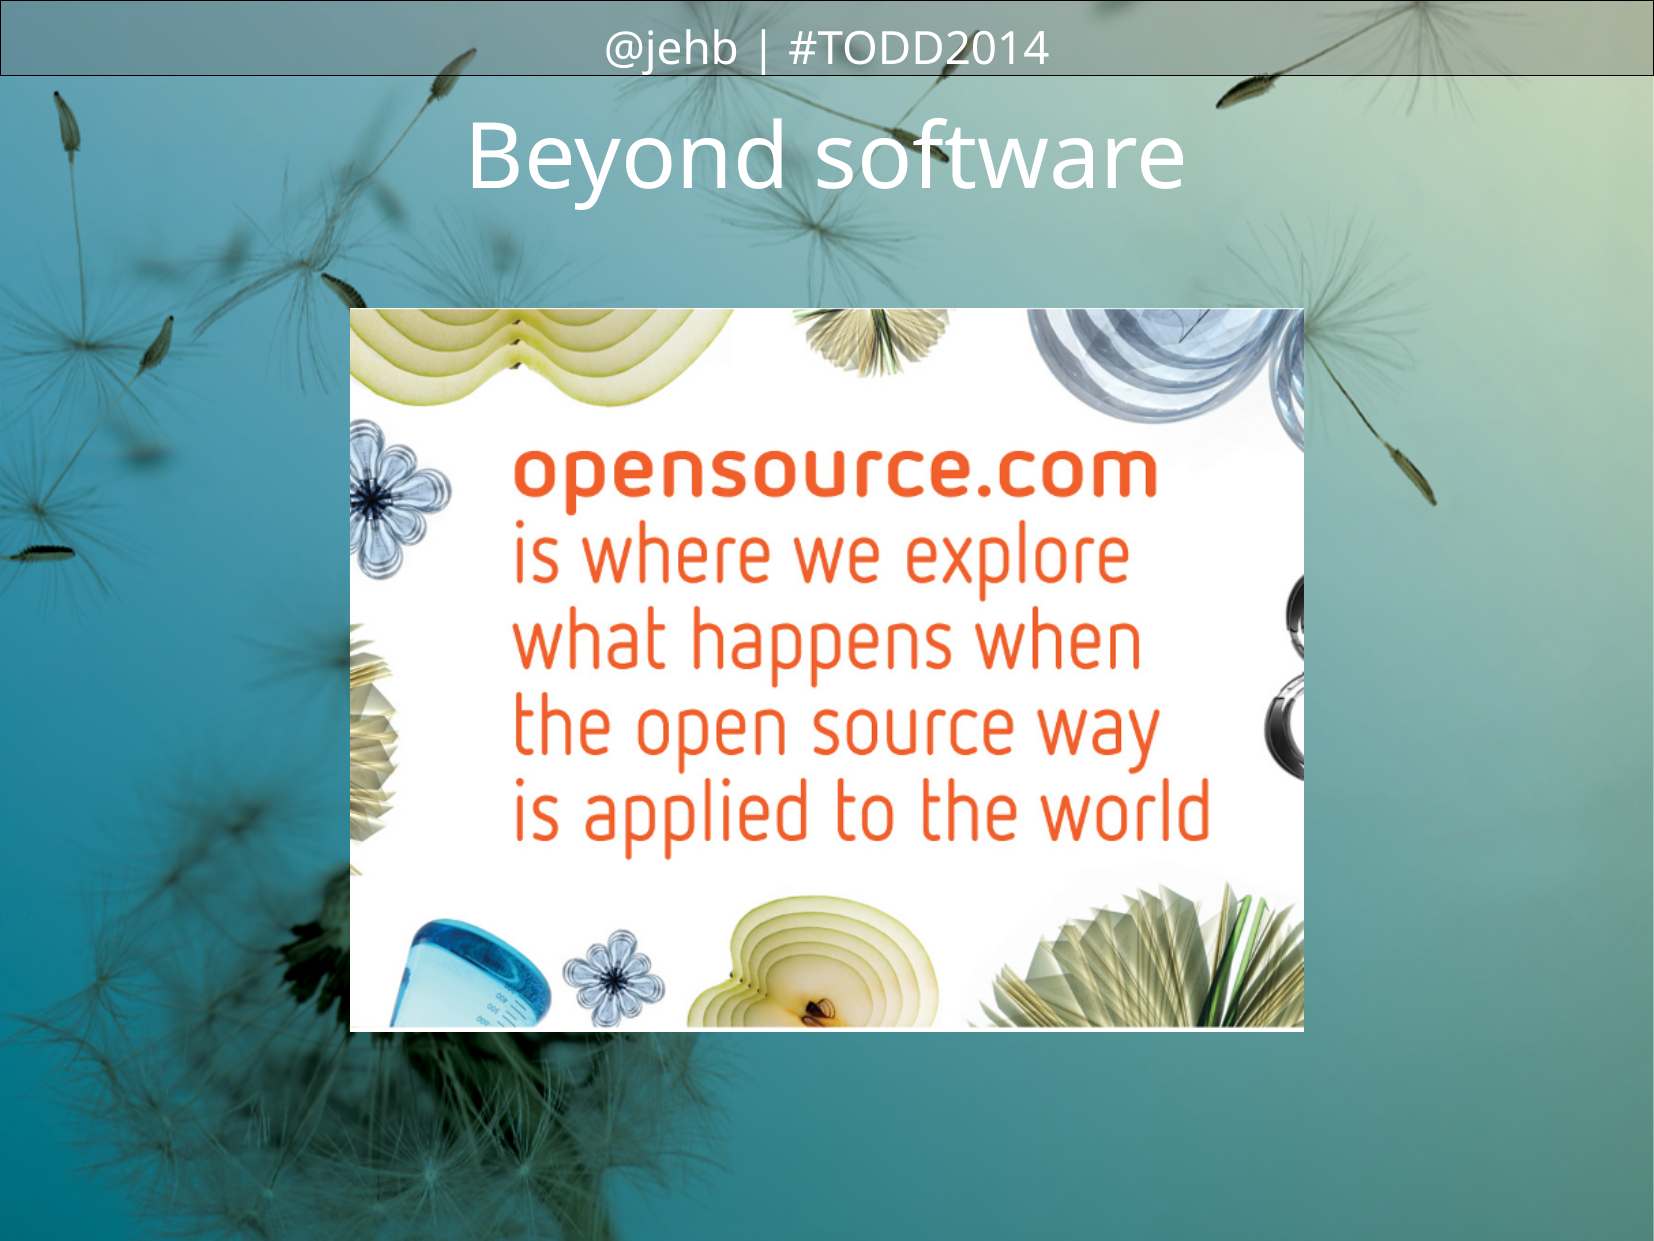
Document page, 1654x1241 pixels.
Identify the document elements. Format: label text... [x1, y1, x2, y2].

picture [0, 76, 1654, 1241]
title Beyond software [82, 49, 1571, 257]
